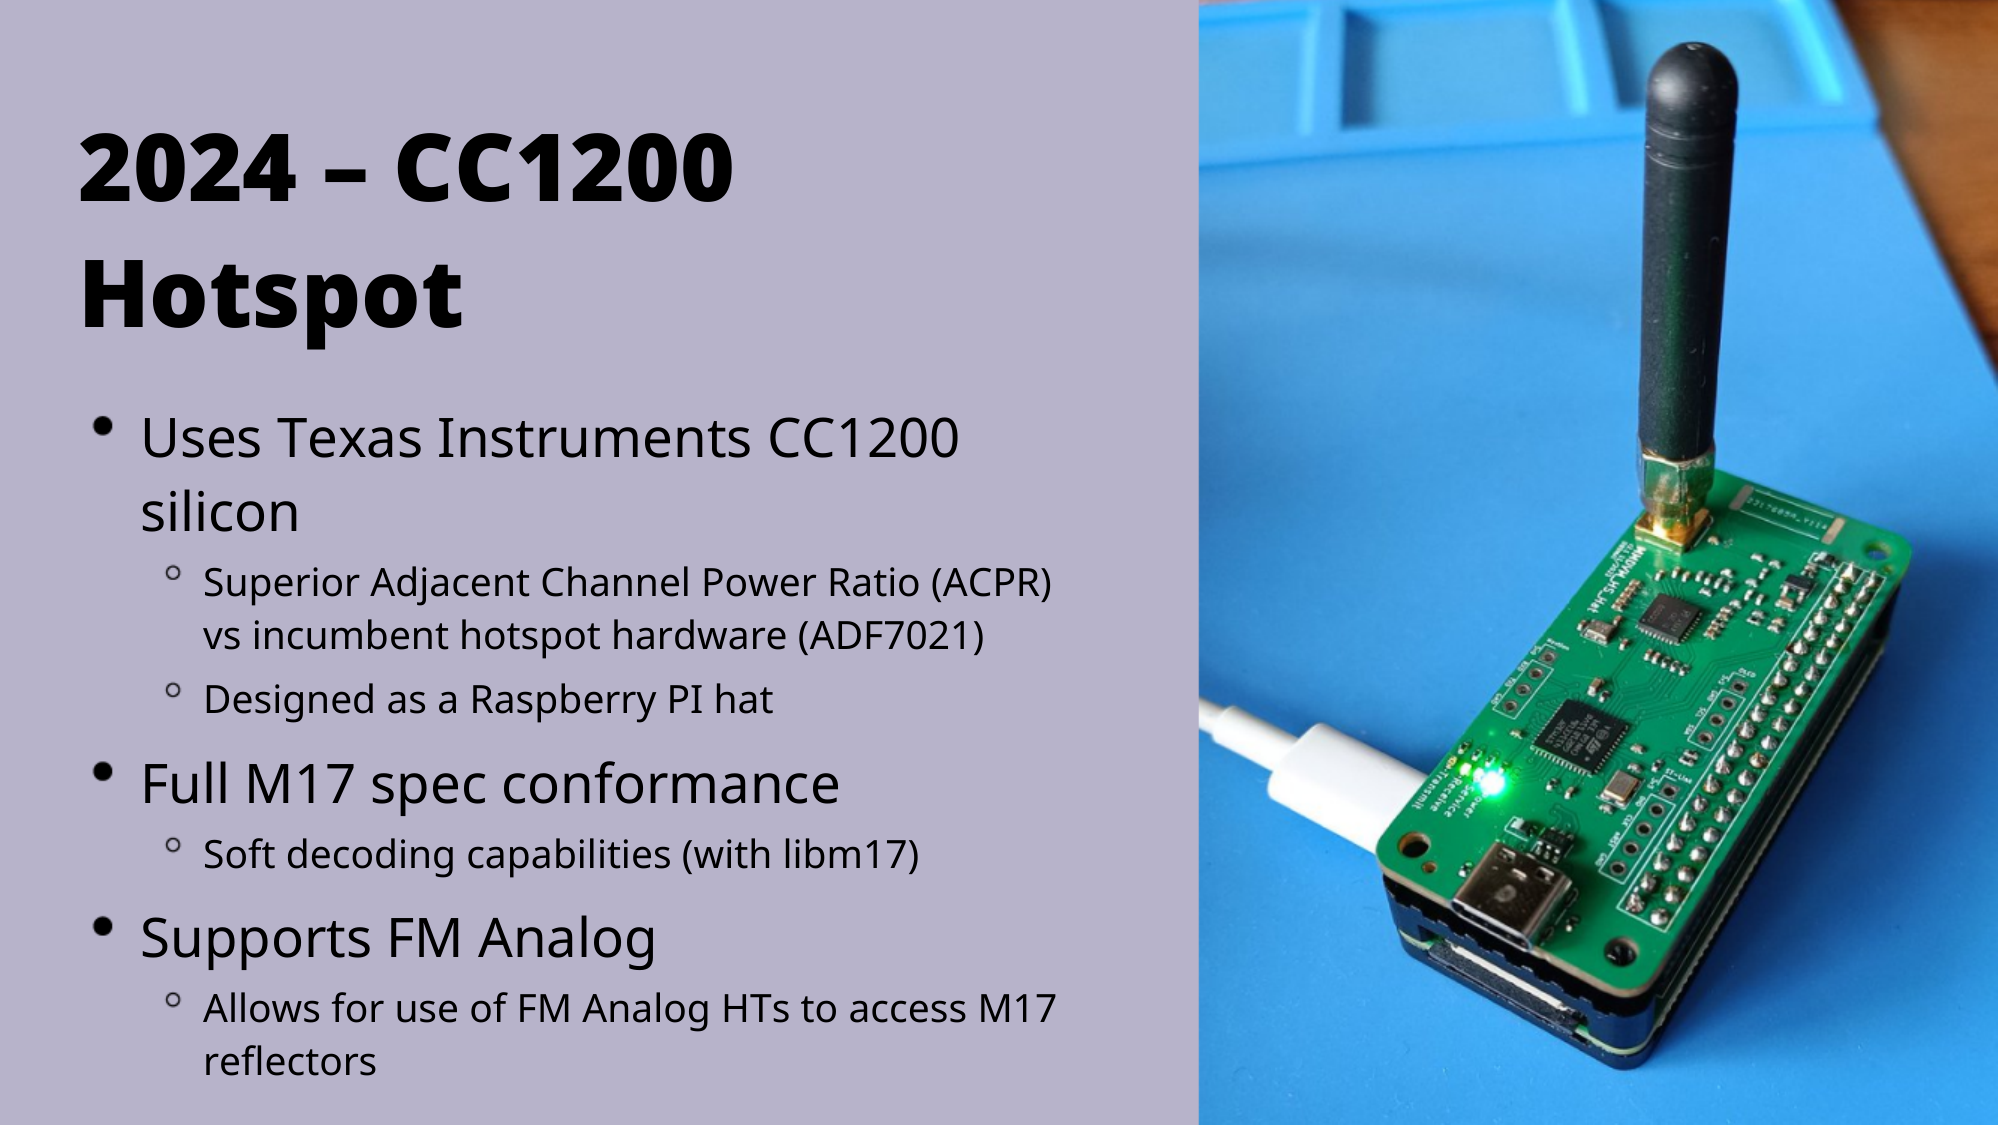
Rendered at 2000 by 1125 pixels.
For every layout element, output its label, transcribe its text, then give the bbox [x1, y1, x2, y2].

text_box 2024 – CC1200 [78, 101, 739, 195]
text_box Full M17 spec conformance [140, 745, 811, 800]
text_box Allows for use of FM Analog HTs to access M17 [203, 981, 1029, 1021]
text_box Uses Texas Instruments CC1200 [140, 399, 927, 455]
text_box Soft decoding capabilities (with libm17) [203, 826, 874, 866]
text_box Hotspot [78, 227, 423, 322]
text_box vs incumbent hotspot hardware (ADF7021) [203, 607, 946, 647]
picture [0, 0, 1998, 1125]
text_box silicon [140, 473, 292, 528]
text_box Superior Adjacent Channel Power Ratio (ACPR) [203, 554, 1014, 594]
text_box Designed as a Raspberry PI hat [203, 671, 734, 711]
text_box reflectors [203, 1034, 368, 1074]
text_box Supports FM Analog [140, 899, 634, 955]
